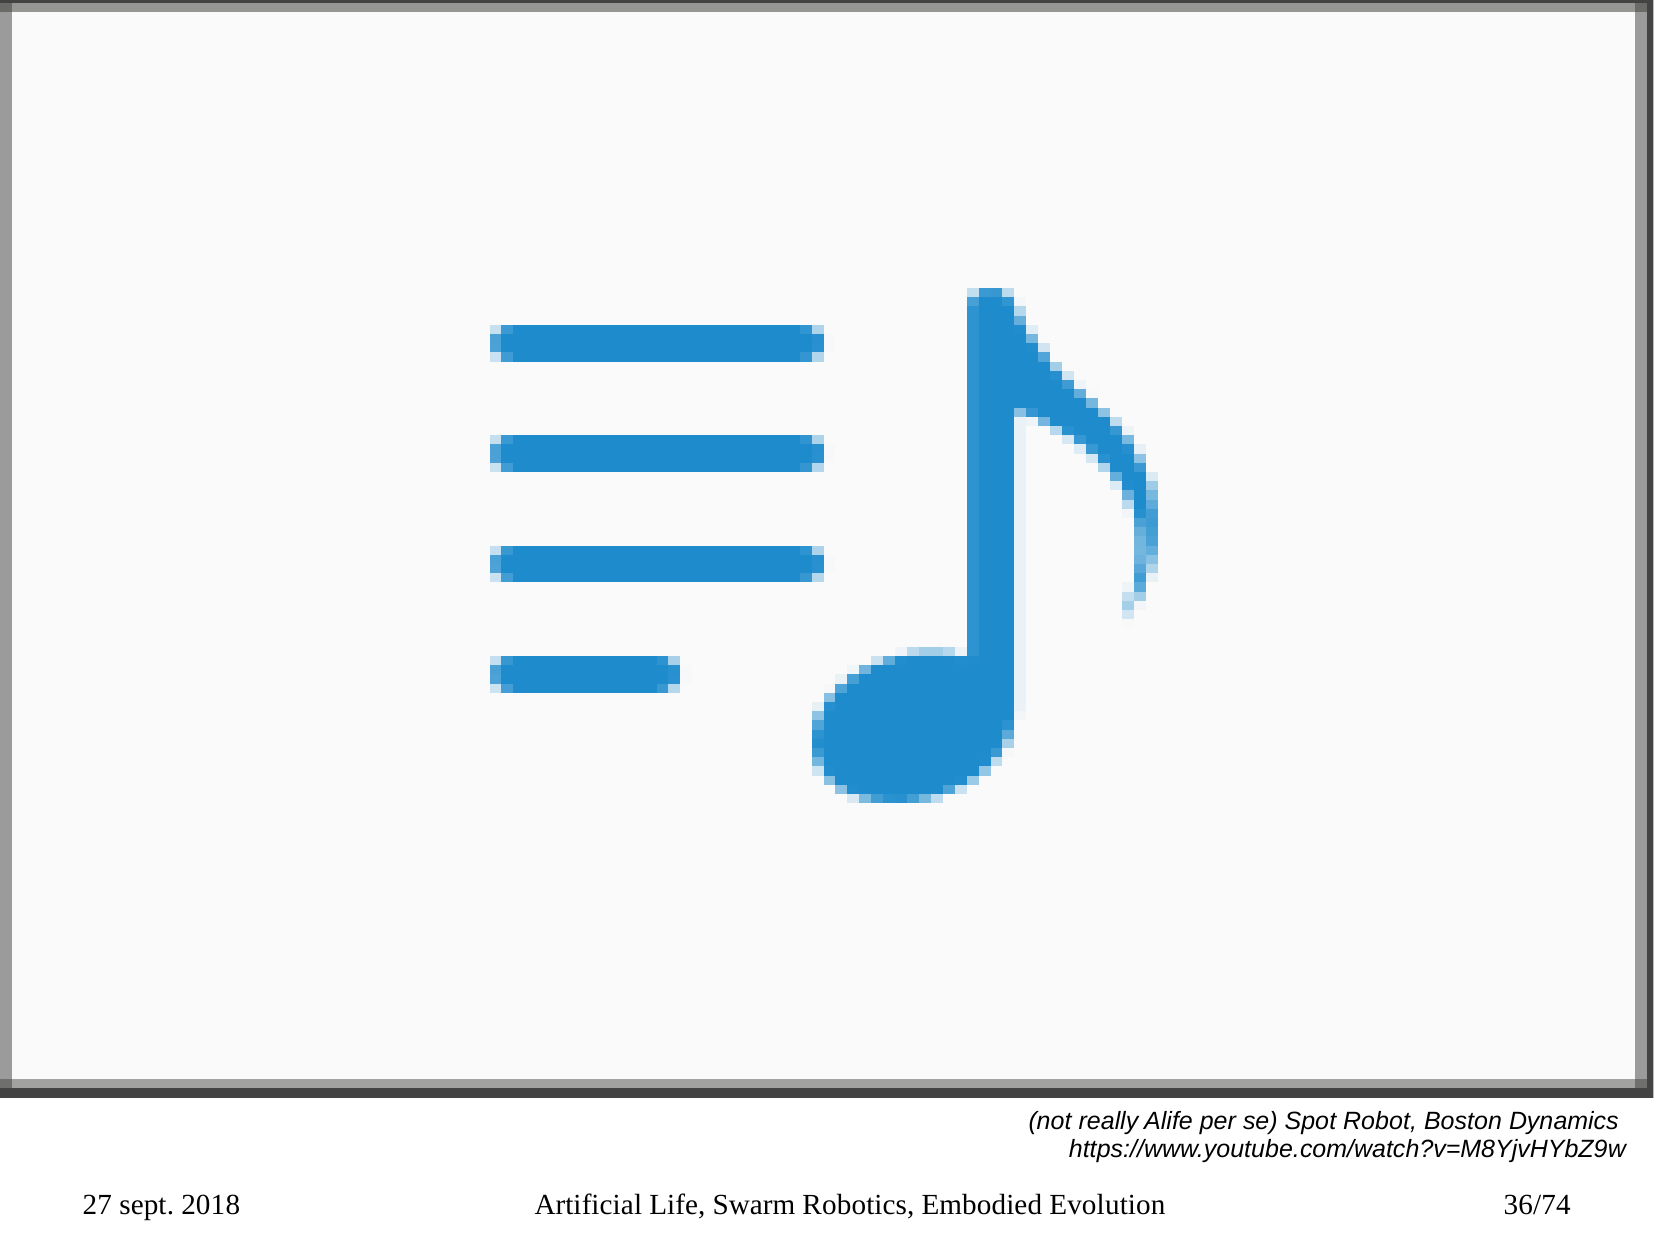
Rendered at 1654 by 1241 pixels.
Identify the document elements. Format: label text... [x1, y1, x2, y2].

text_box [0, 0, 1654, 1099]
text_box (not really Alife per se) Spot Robot, Boston Dynamics https://www.youtube.com/watch?v=M8YjvHYbZ9w [177, 1099, 1642, 1171]
